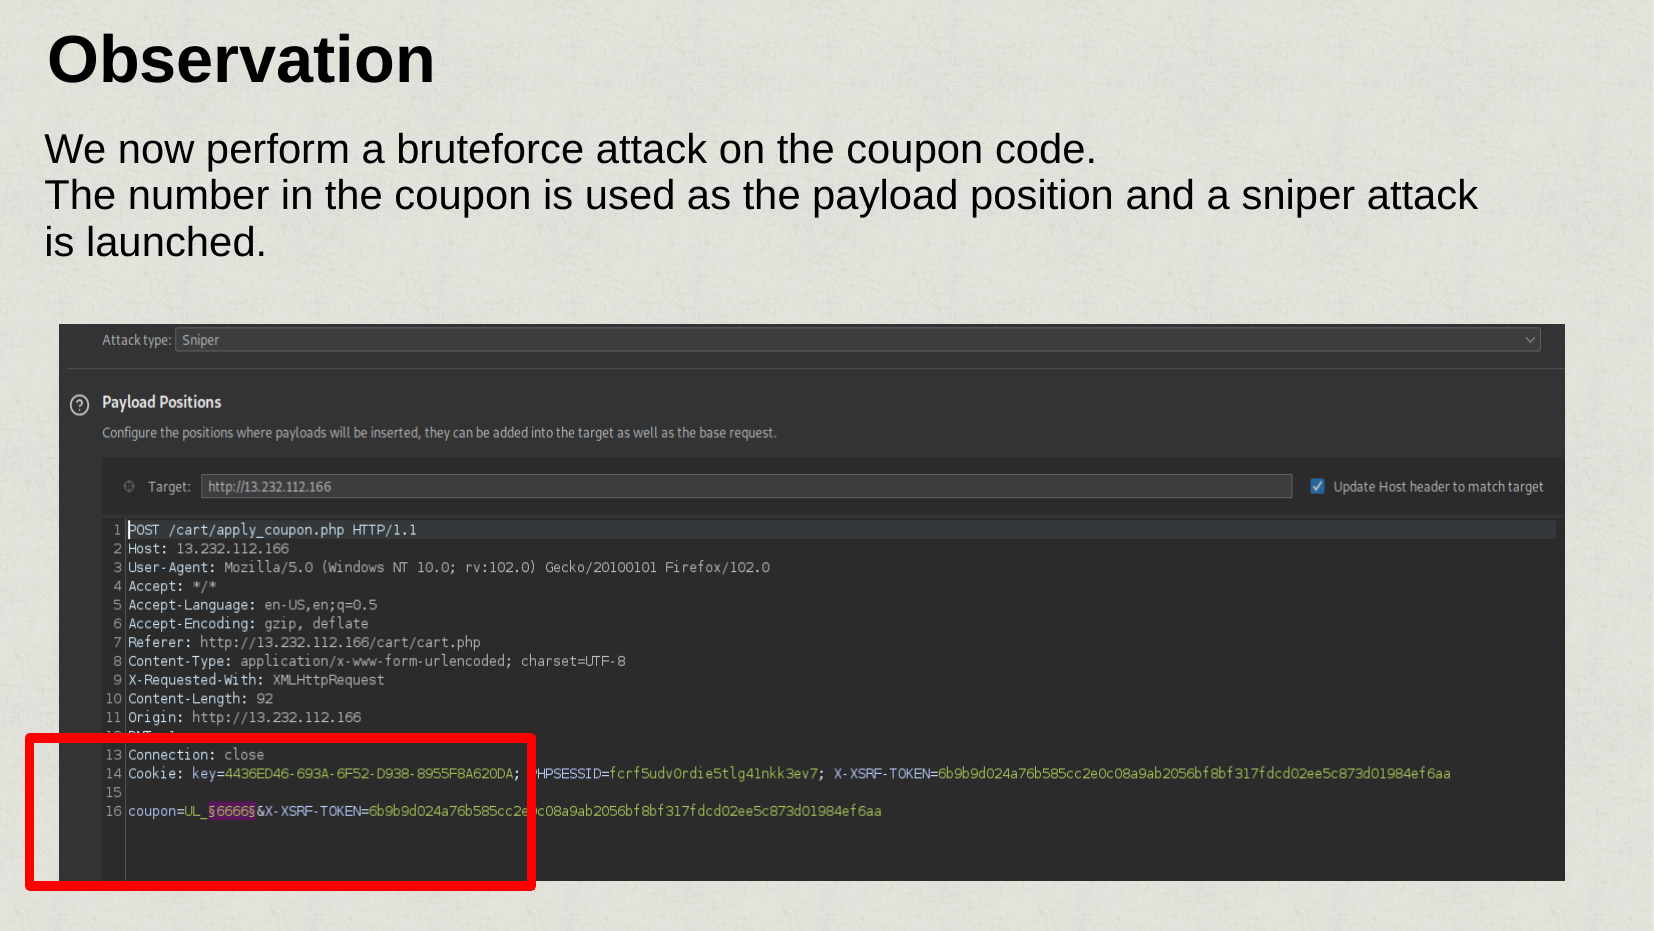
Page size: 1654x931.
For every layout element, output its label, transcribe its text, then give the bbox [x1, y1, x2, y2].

text_box We now perform a bruteforce attack on the coupon code. The number in the coupon is used as the payload position and a sniper attack is launched. [29, 118, 1506, 459]
title Observation [47, 0, 1536, 119]
picture [0, 0, 1654, 931]
